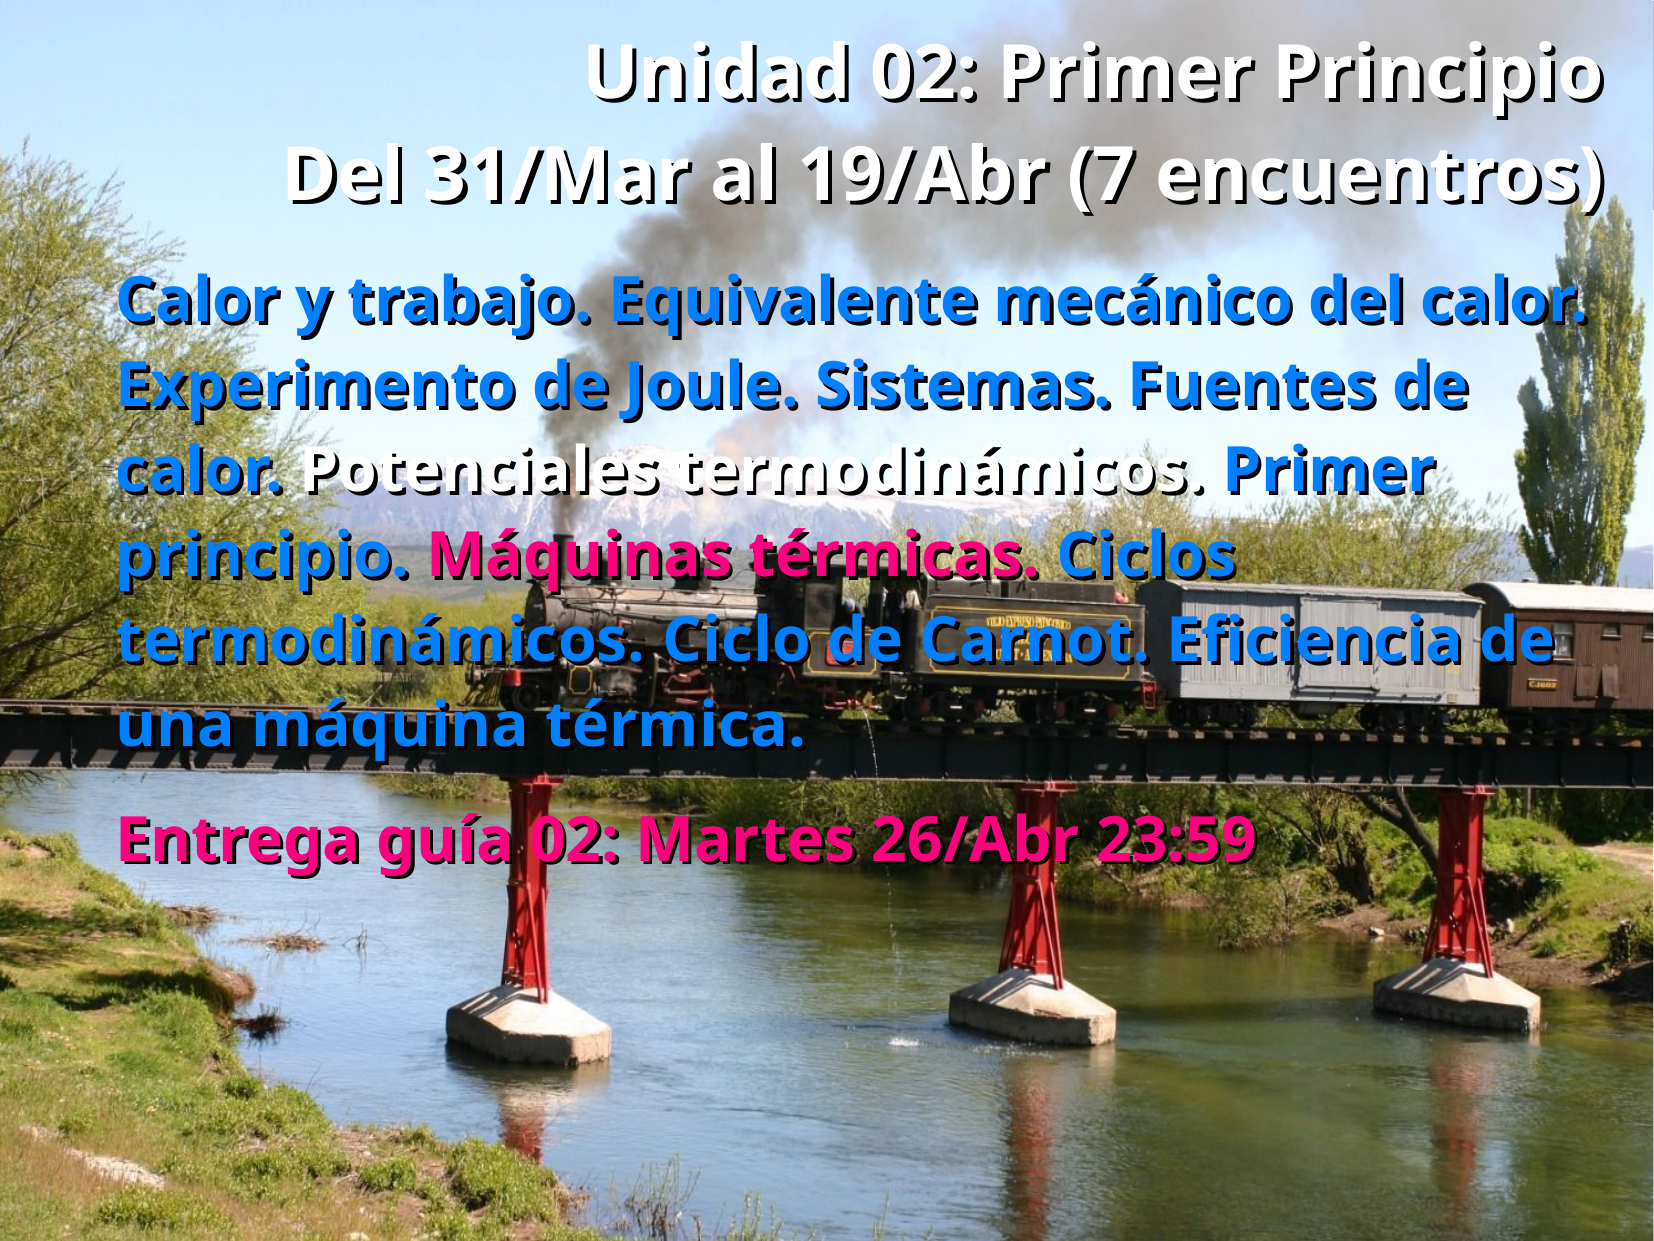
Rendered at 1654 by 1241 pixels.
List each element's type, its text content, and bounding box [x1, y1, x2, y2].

list Calor y trabajo. Equivalente mecánico del calor. Experimento de Joule. Sistemas. Fuentes de calor. Potenciales termodinámicos. Primer principio. Máquinas térmicas. Ciclos termodinámicos. Ciclo de Carnot. Eficiencia de una máquina térmica. Entrega guía 02: Martes 26/Abr 23:59 [45, 255, 1606, 1156]
picture [0, 0, 1654, 1241]
title Unidad 02: Primer Principio Del 31/Mar al 19/Abr (7 encuentros) [45, 0, 1606, 252]
